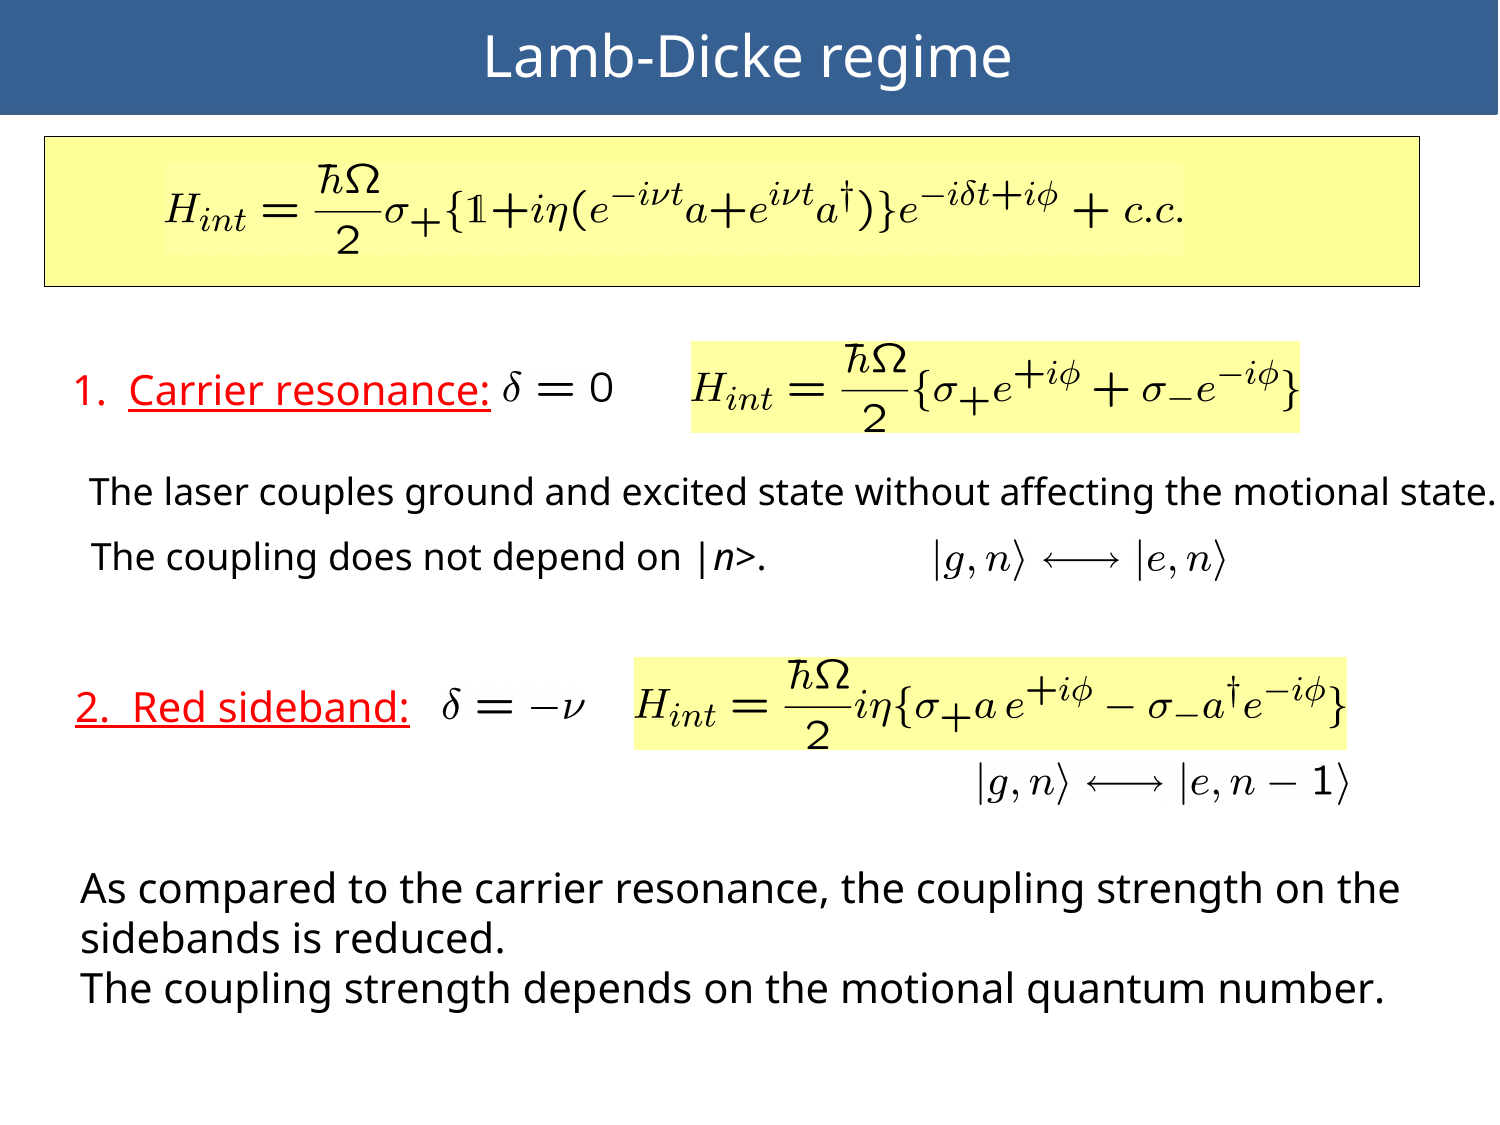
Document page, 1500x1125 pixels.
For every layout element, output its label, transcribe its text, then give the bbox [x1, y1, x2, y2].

text_box [44, 136, 1420, 287]
text_box The laser couples ground and excited state without affecting the motional state. [73, 460, 1500, 521]
picture [506, 370, 613, 404]
text_box The coupling does not depend on |n>. [76, 524, 782, 586]
picture [691, 341, 1300, 434]
picture [934, 539, 1226, 581]
text_box 2. Red sideband: [60, 672, 538, 739]
text_box As compared to the carrier resonance, the coupling strength on the sidebands is reduced. The coupling strength depends on the motional quantum number. [65, 854, 1417, 1021]
text_box Carrier resonance: [57, 356, 506, 422]
picture [978, 762, 1349, 805]
picture [634, 657, 1347, 750]
picture [442, 686, 585, 721]
title Lamb-Dicke regime [0, 0, 1497, 122]
picture [164, 163, 1183, 254]
